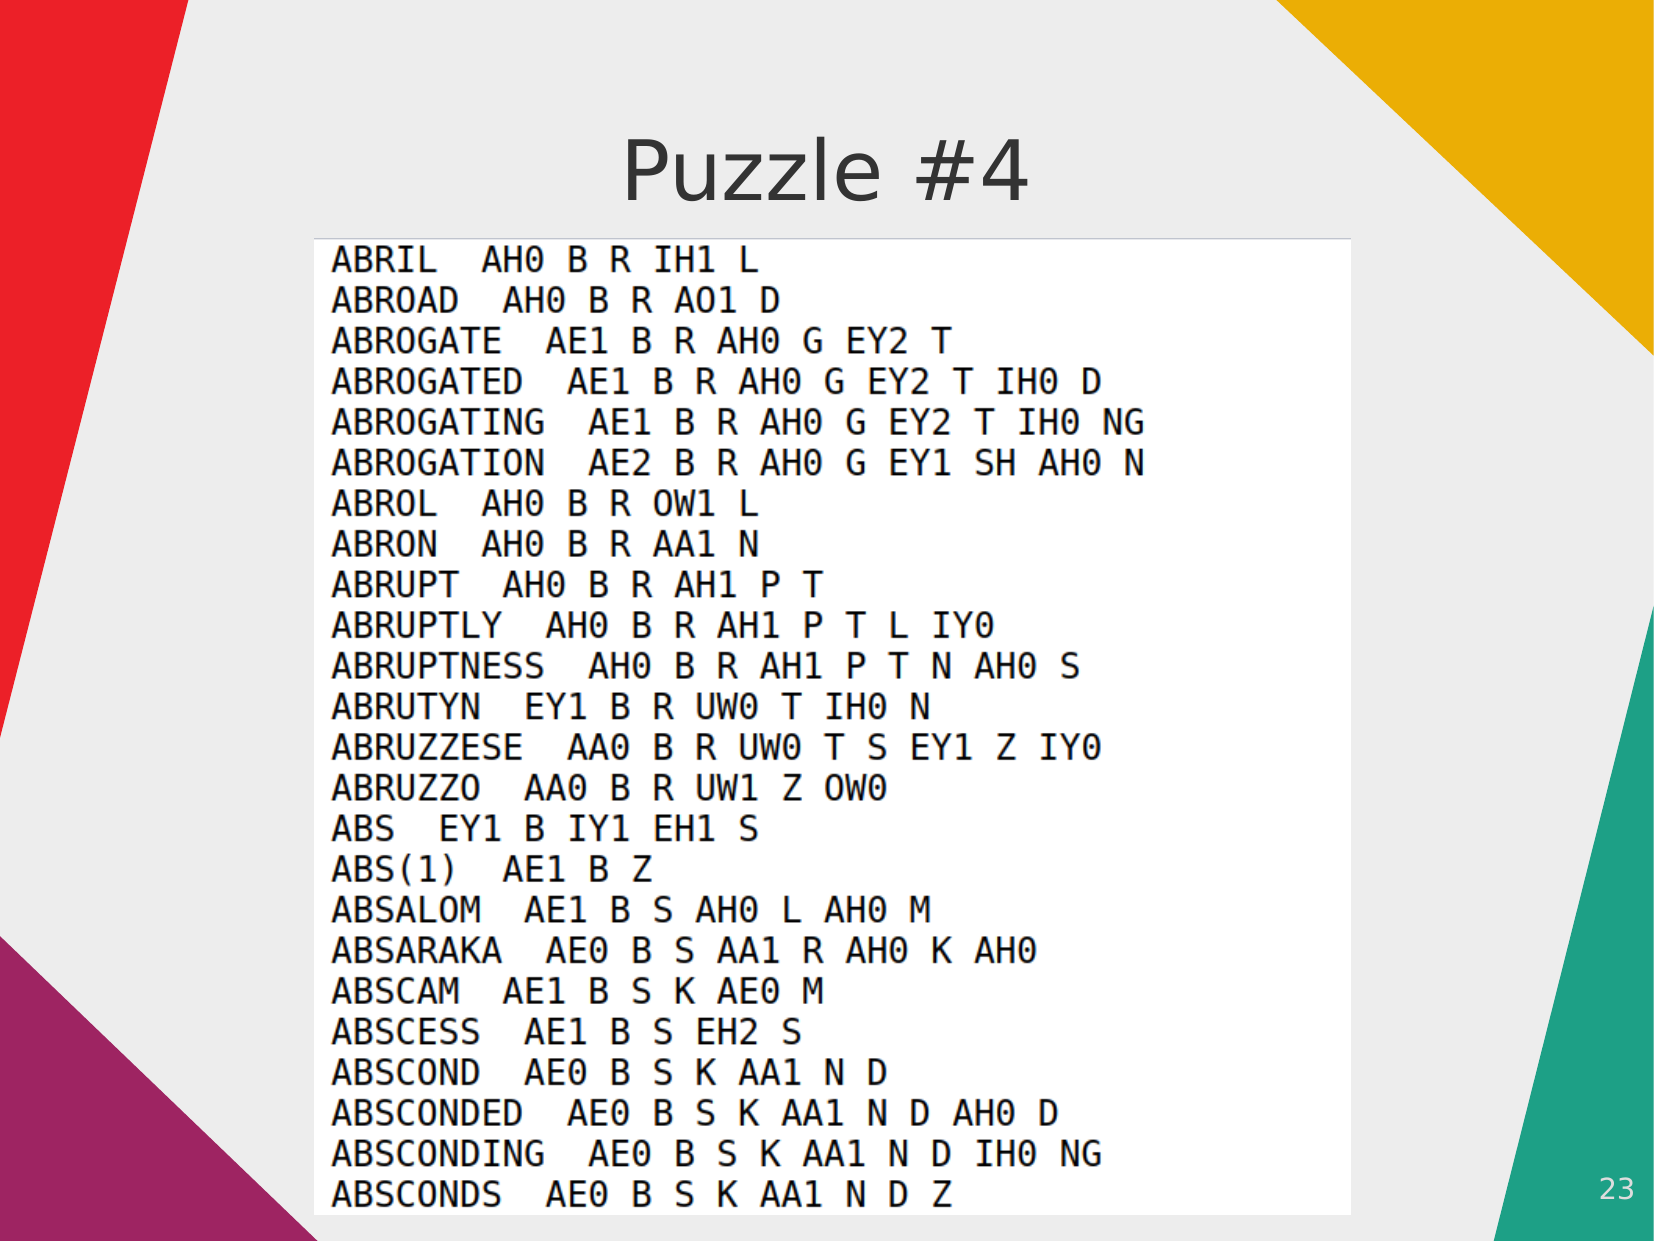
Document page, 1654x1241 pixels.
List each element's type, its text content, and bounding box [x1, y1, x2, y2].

title Puzzle #4 [114, 73, 1539, 271]
picture [314, 238, 1351, 1216]
